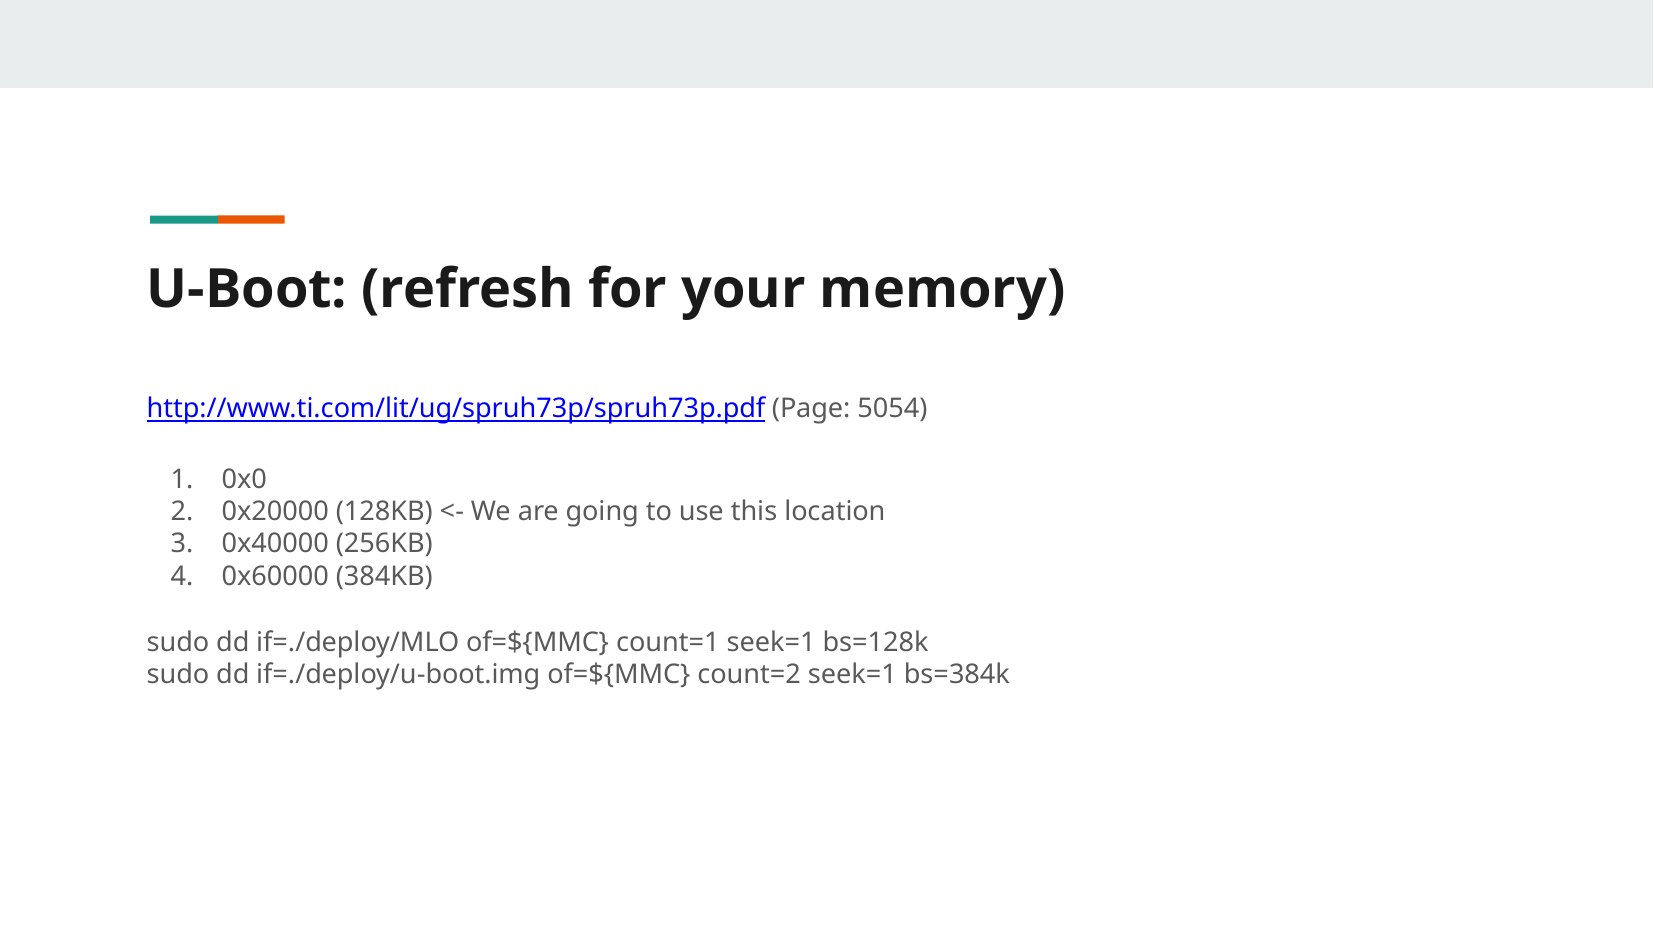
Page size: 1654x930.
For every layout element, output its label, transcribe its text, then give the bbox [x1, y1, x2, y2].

text_box U-Boot: (refresh for your memory) [131, 238, 1522, 336]
text_box http://www.ti.com/lit/ug/spruh73p/spruh73p.pdf (Page: 5054) 0x0 0x20000 (128KB) <- We are going to use this location 0x40000 (256KB) 0x60000 (384KB) sudo dd if=./deploy/MLO of=${MMC} count=1 seek=1 bs=128k sudo dd if=./deploy/u-boot.img of=${MMC} count=2 seek=1 bs=384k [131, 375, 1522, 785]
